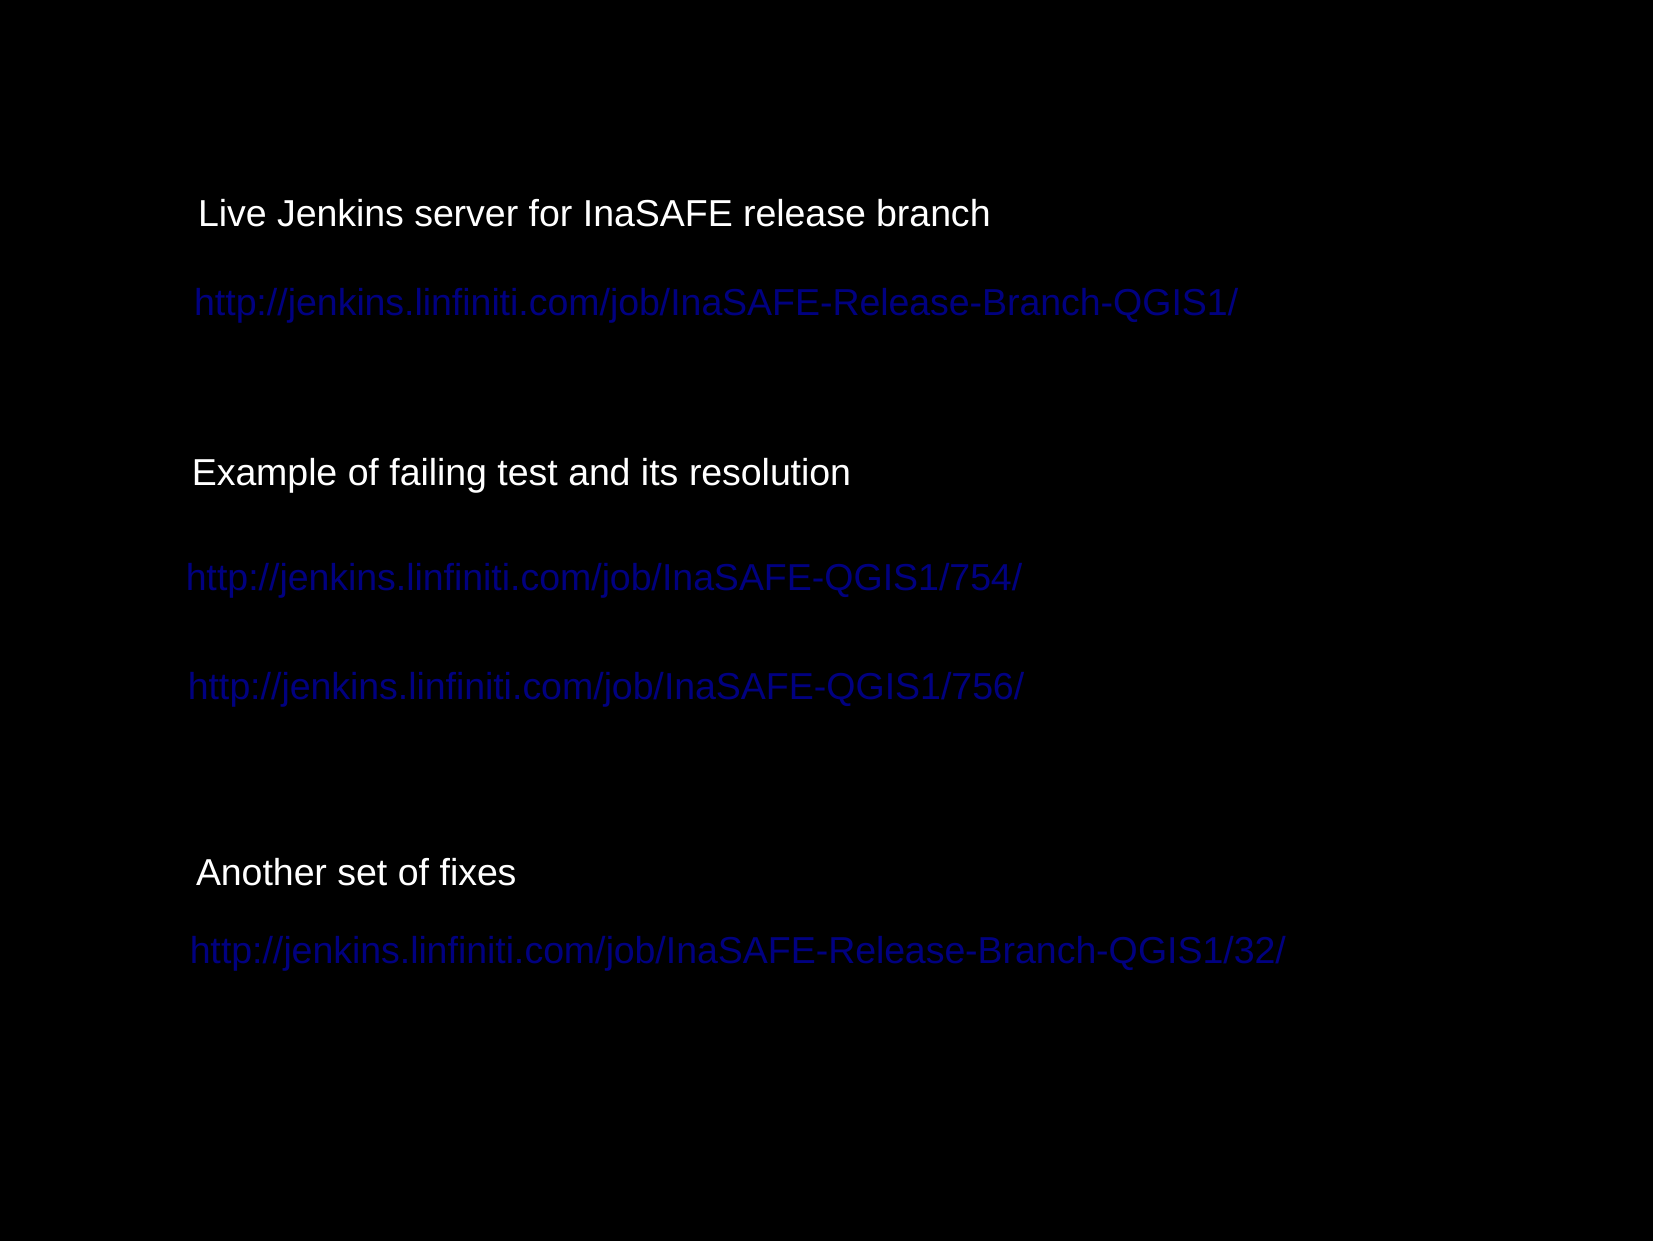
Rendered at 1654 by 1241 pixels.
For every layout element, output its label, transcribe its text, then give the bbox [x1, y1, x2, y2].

text_box http://jenkins.linfiniti.com/job/InaSAFE-Release-Branch-QGIS1/ [179, 273, 1254, 331]
text_box http://jenkins.linfiniti.com/job/InaSAFE-QGIS1/756/ [173, 657, 1240, 728]
text_box Example of failing test and its resolution [177, 443, 992, 501]
text_box Another set of fixes [181, 843, 1053, 901]
text_box http://jenkins.linfiniti.com/job/InaSAFE-QGIS1/754/ [171, 549, 1238, 620]
text_box Live Jenkins server for InaSAFE release branch [183, 185, 1006, 243]
text_box http://jenkins.linfiniti.com/job/InaSAFE-Release-Branch-QGIS1/32/ [175, 922, 1550, 993]
